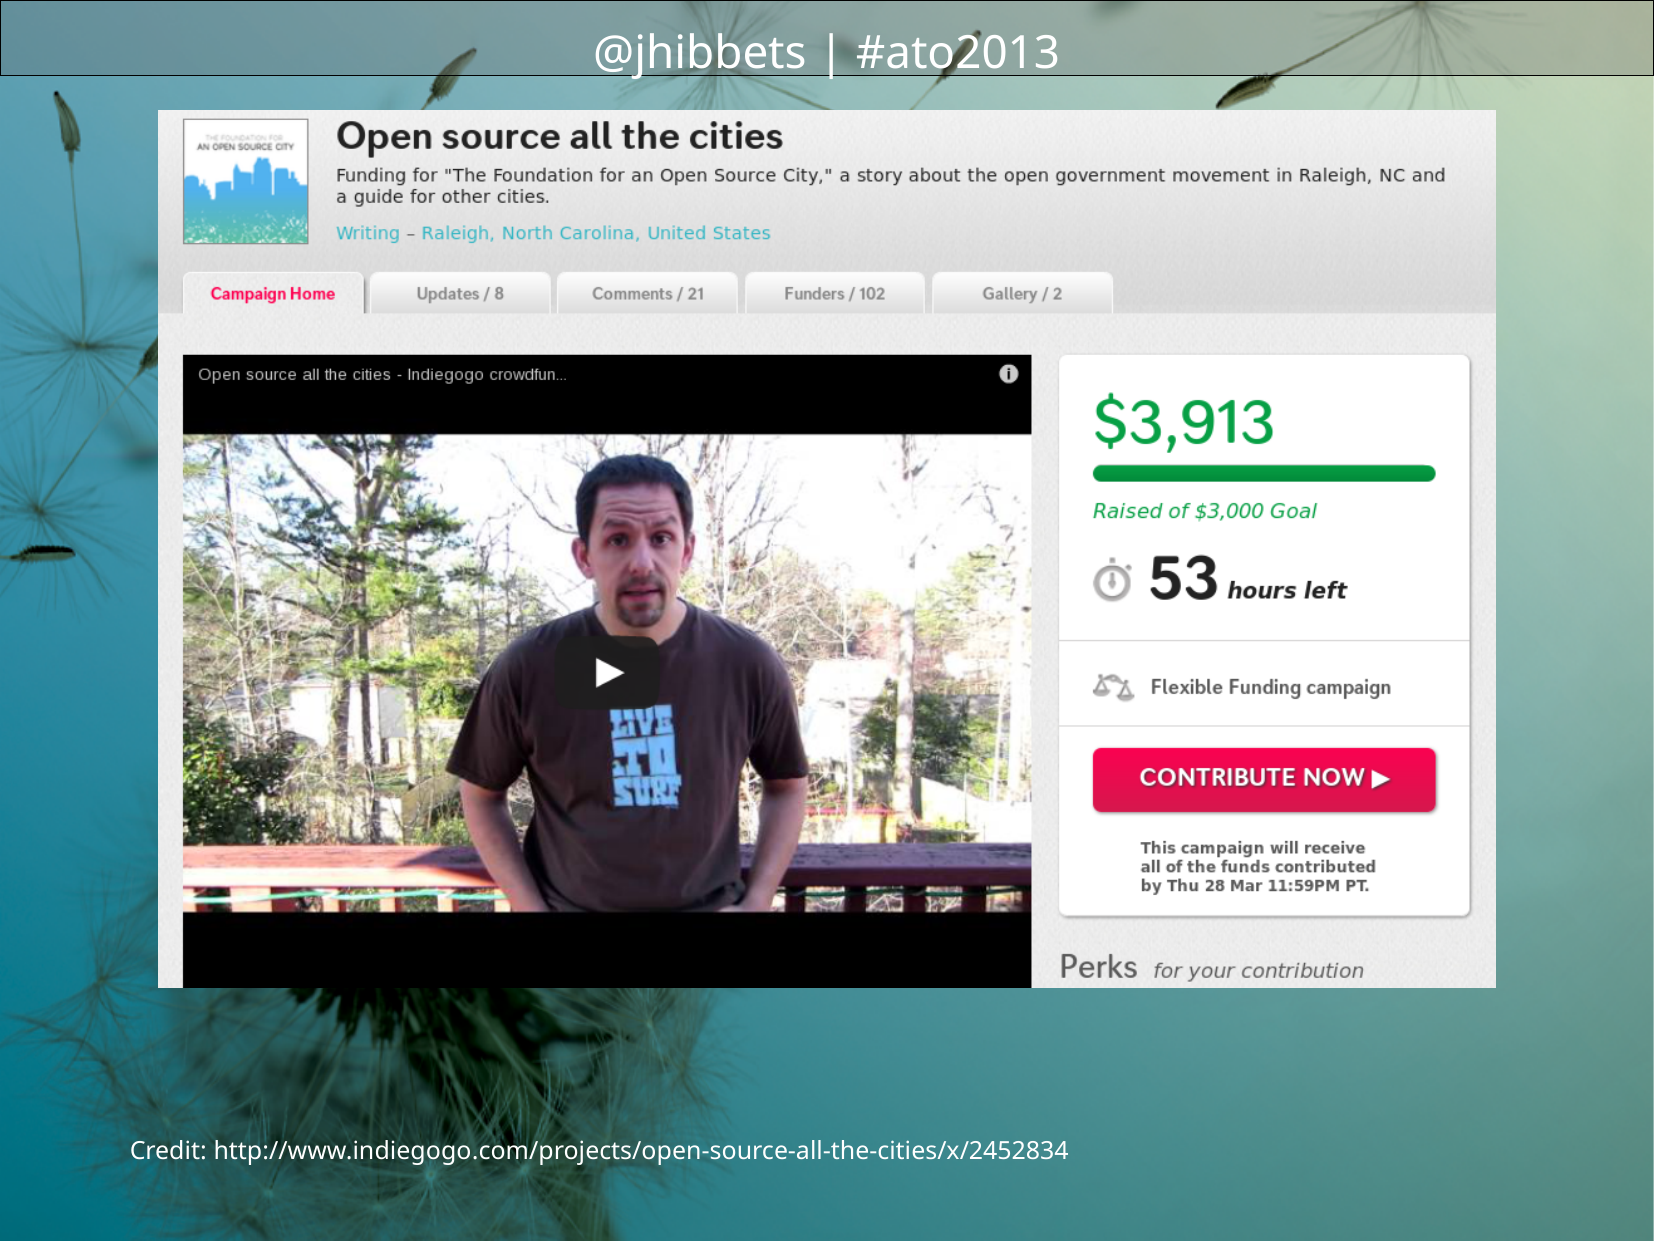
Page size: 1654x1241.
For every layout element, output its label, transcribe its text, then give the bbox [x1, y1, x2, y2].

text_box Credit: http://www.indiegogo.com/projects/open-source-all-the-cities/x/2452834 [115, 1125, 1104, 1168]
picture [0, 76, 1654, 1241]
